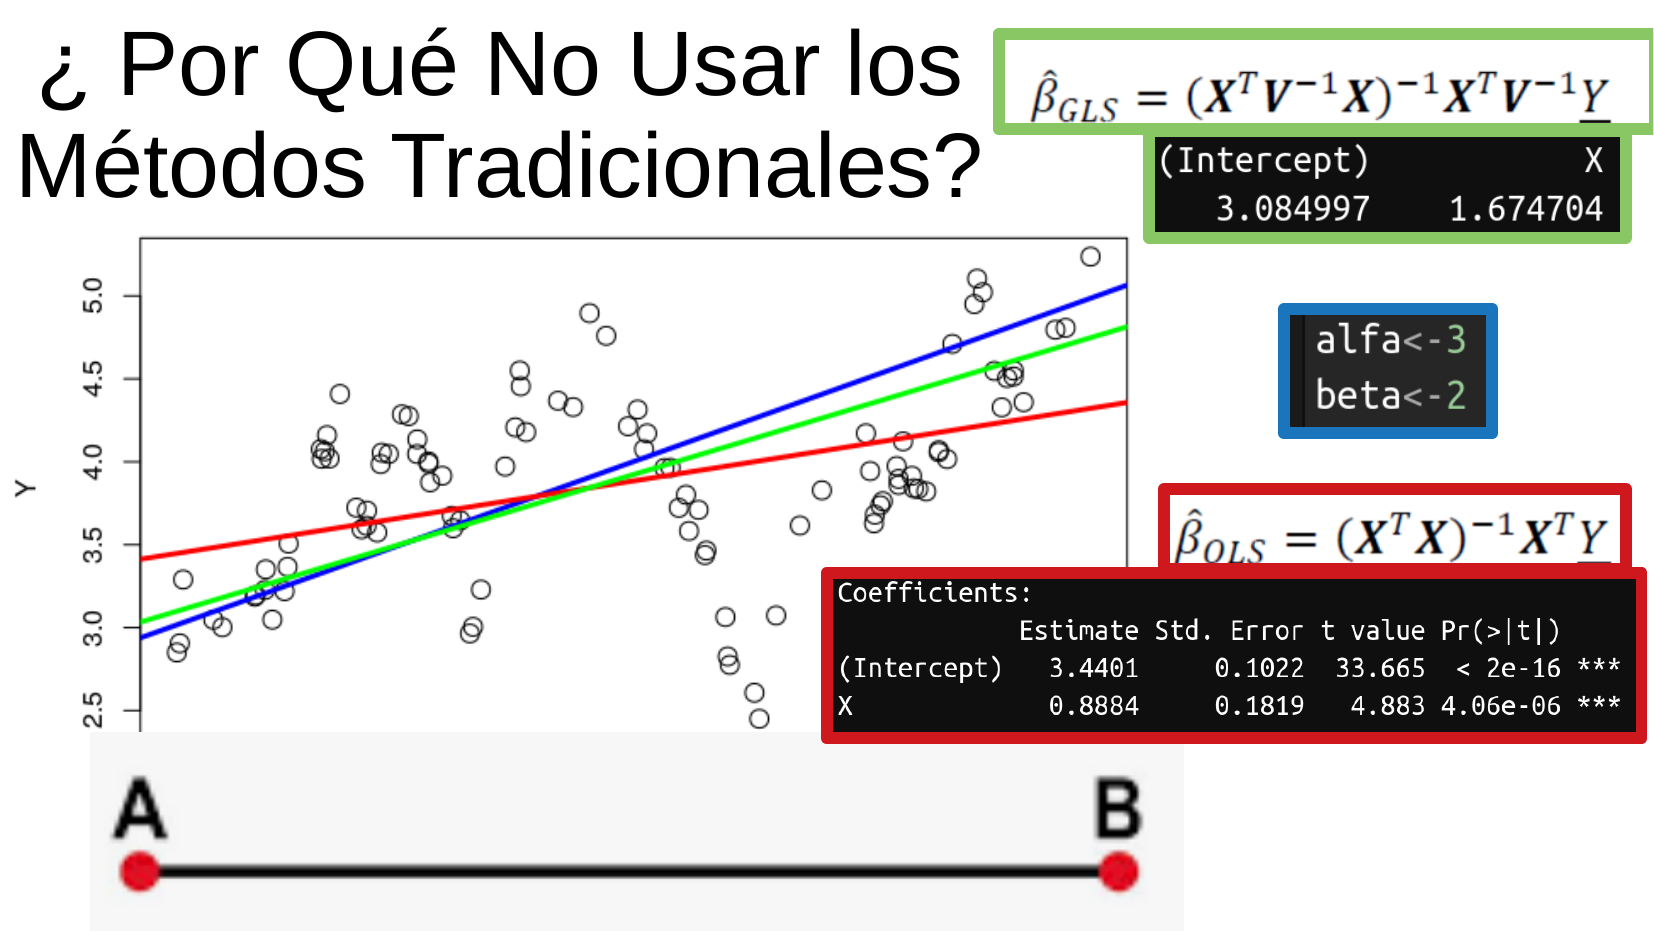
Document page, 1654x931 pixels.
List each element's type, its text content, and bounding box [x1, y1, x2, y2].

picture [1155, 136, 1621, 232]
picture [1290, 315, 1487, 428]
picture [1170, 495, 1620, 563]
title ¿ Por Qué No Usar los Métodos Tradicionales? [0, 12, 1120, 218]
picture [7, 170, 1196, 931]
picture [1005, 39, 1649, 124]
picture [832, 578, 1636, 733]
